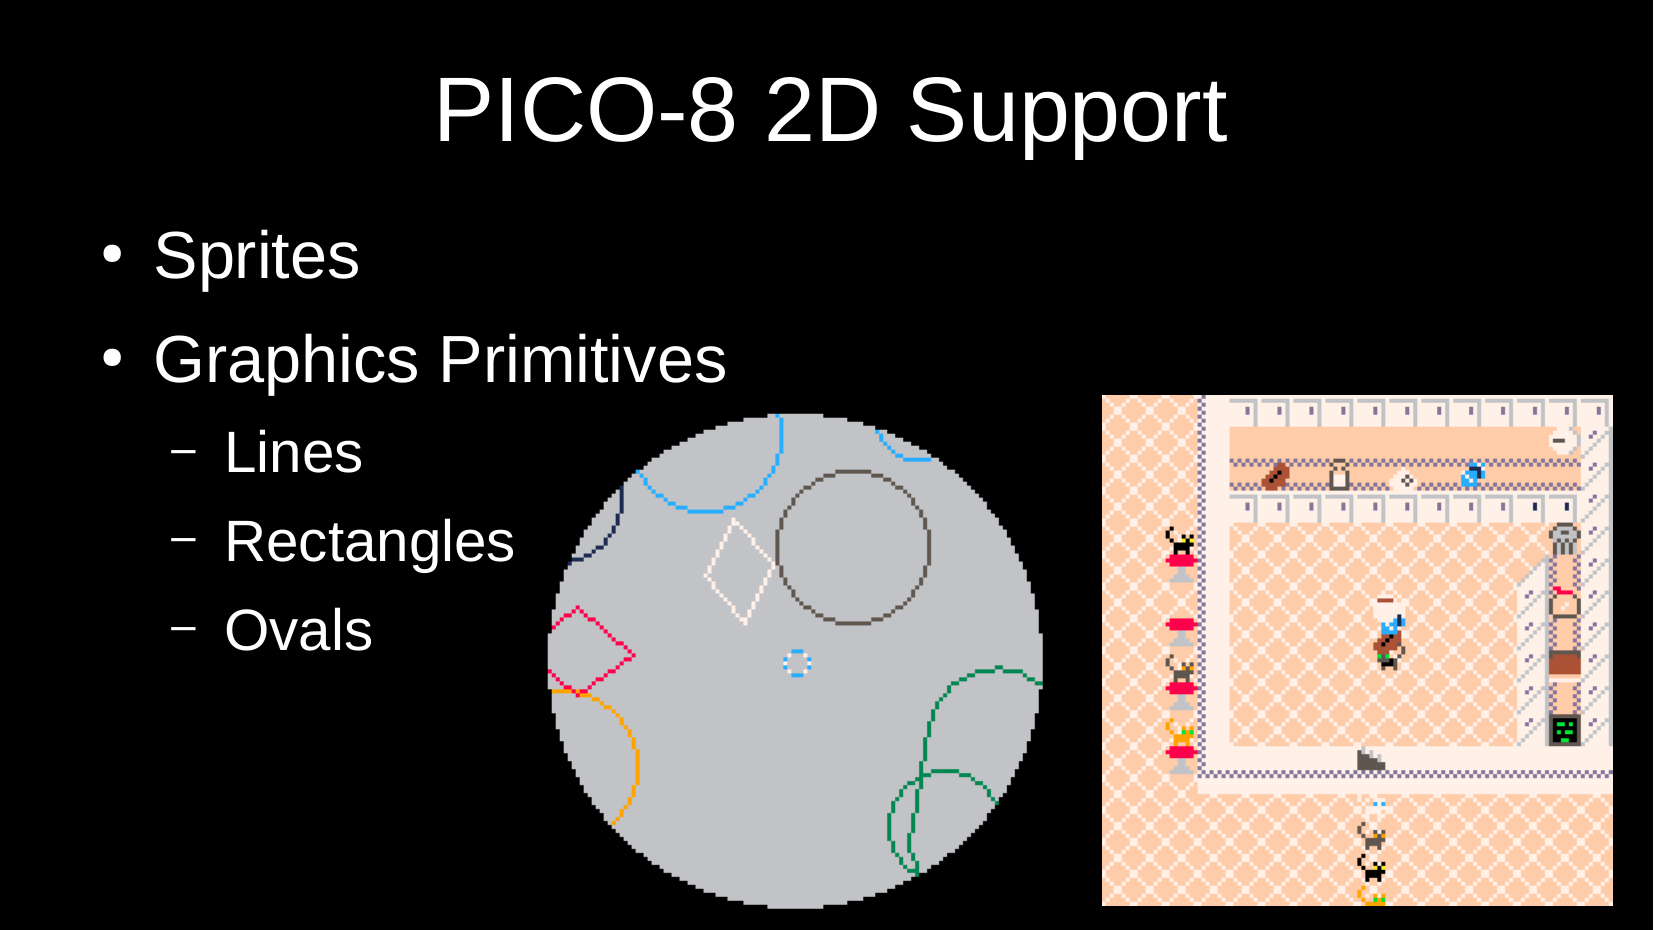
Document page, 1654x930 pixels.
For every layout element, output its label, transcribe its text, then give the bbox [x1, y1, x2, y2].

list Sprites Graphics Primitives Lines Rectangles Ovals [82, 217, 1571, 901]
picture [1102, 395, 1613, 906]
picture [540, 406, 1051, 917]
title PICO-8 2D Support [87, 32, 1576, 188]
